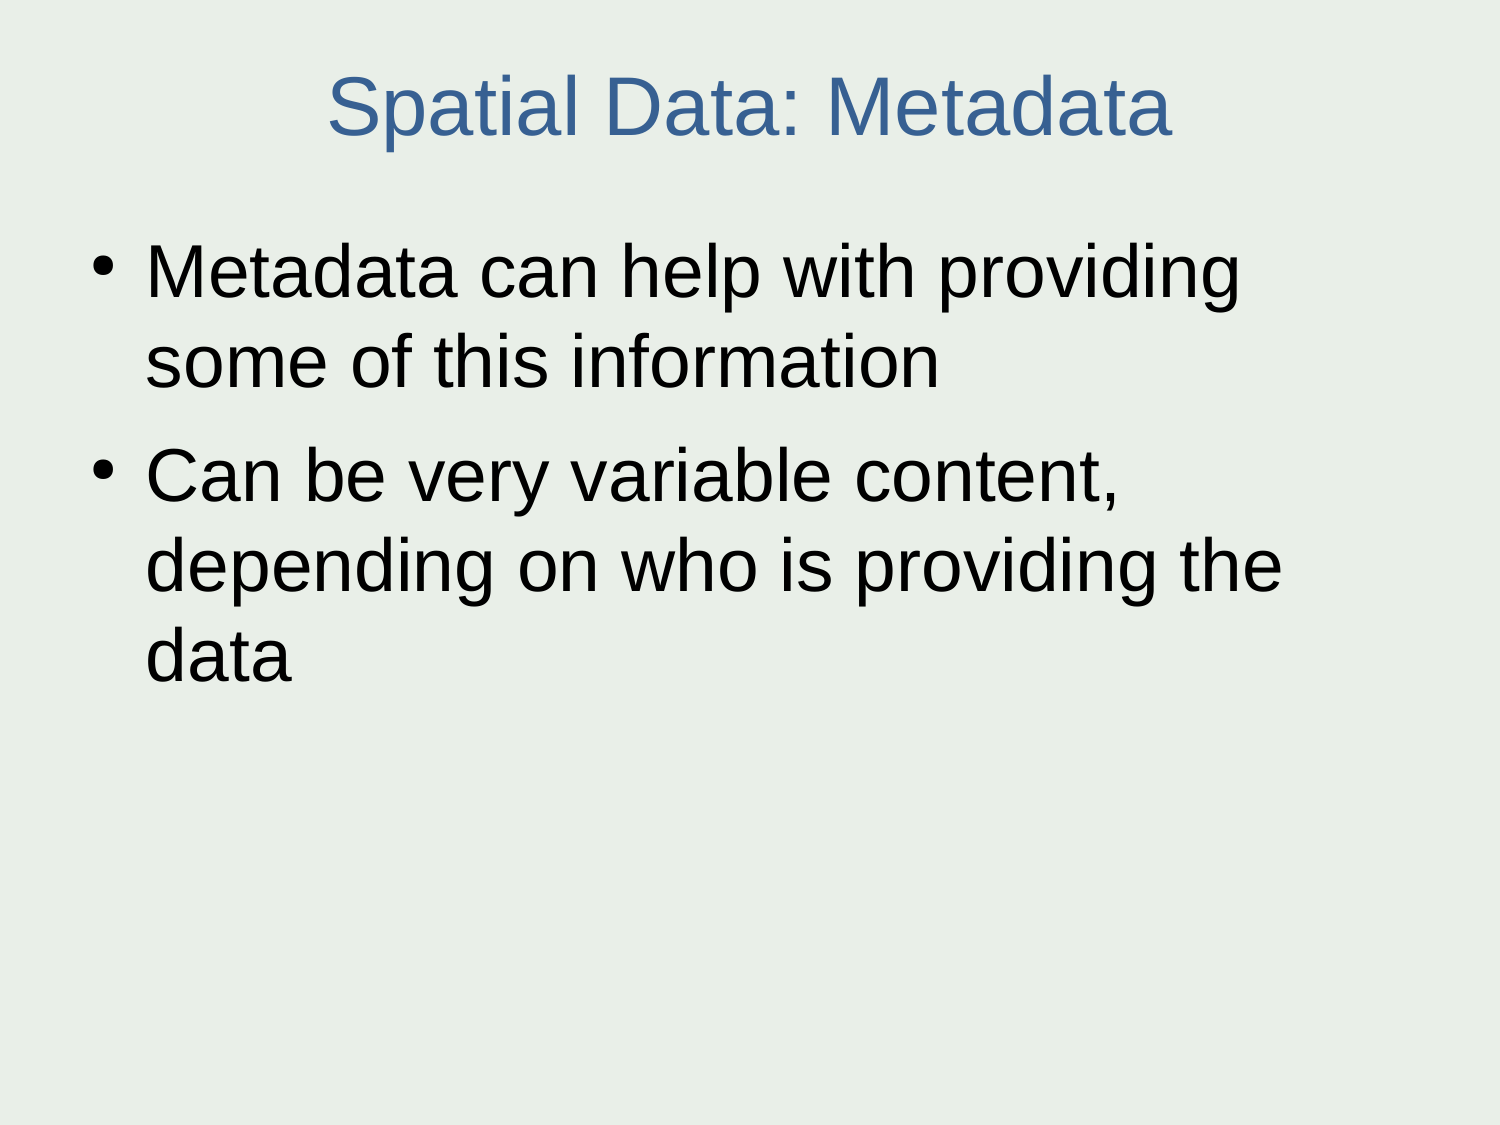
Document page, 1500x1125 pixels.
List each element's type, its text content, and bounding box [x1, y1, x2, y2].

text_box Metadata can help with providing some of this information Can be very variable content, depending on who is providing the data [74, 215, 1425, 1005]
text_box Spatial Data: Metadata [74, 45, 1425, 215]
